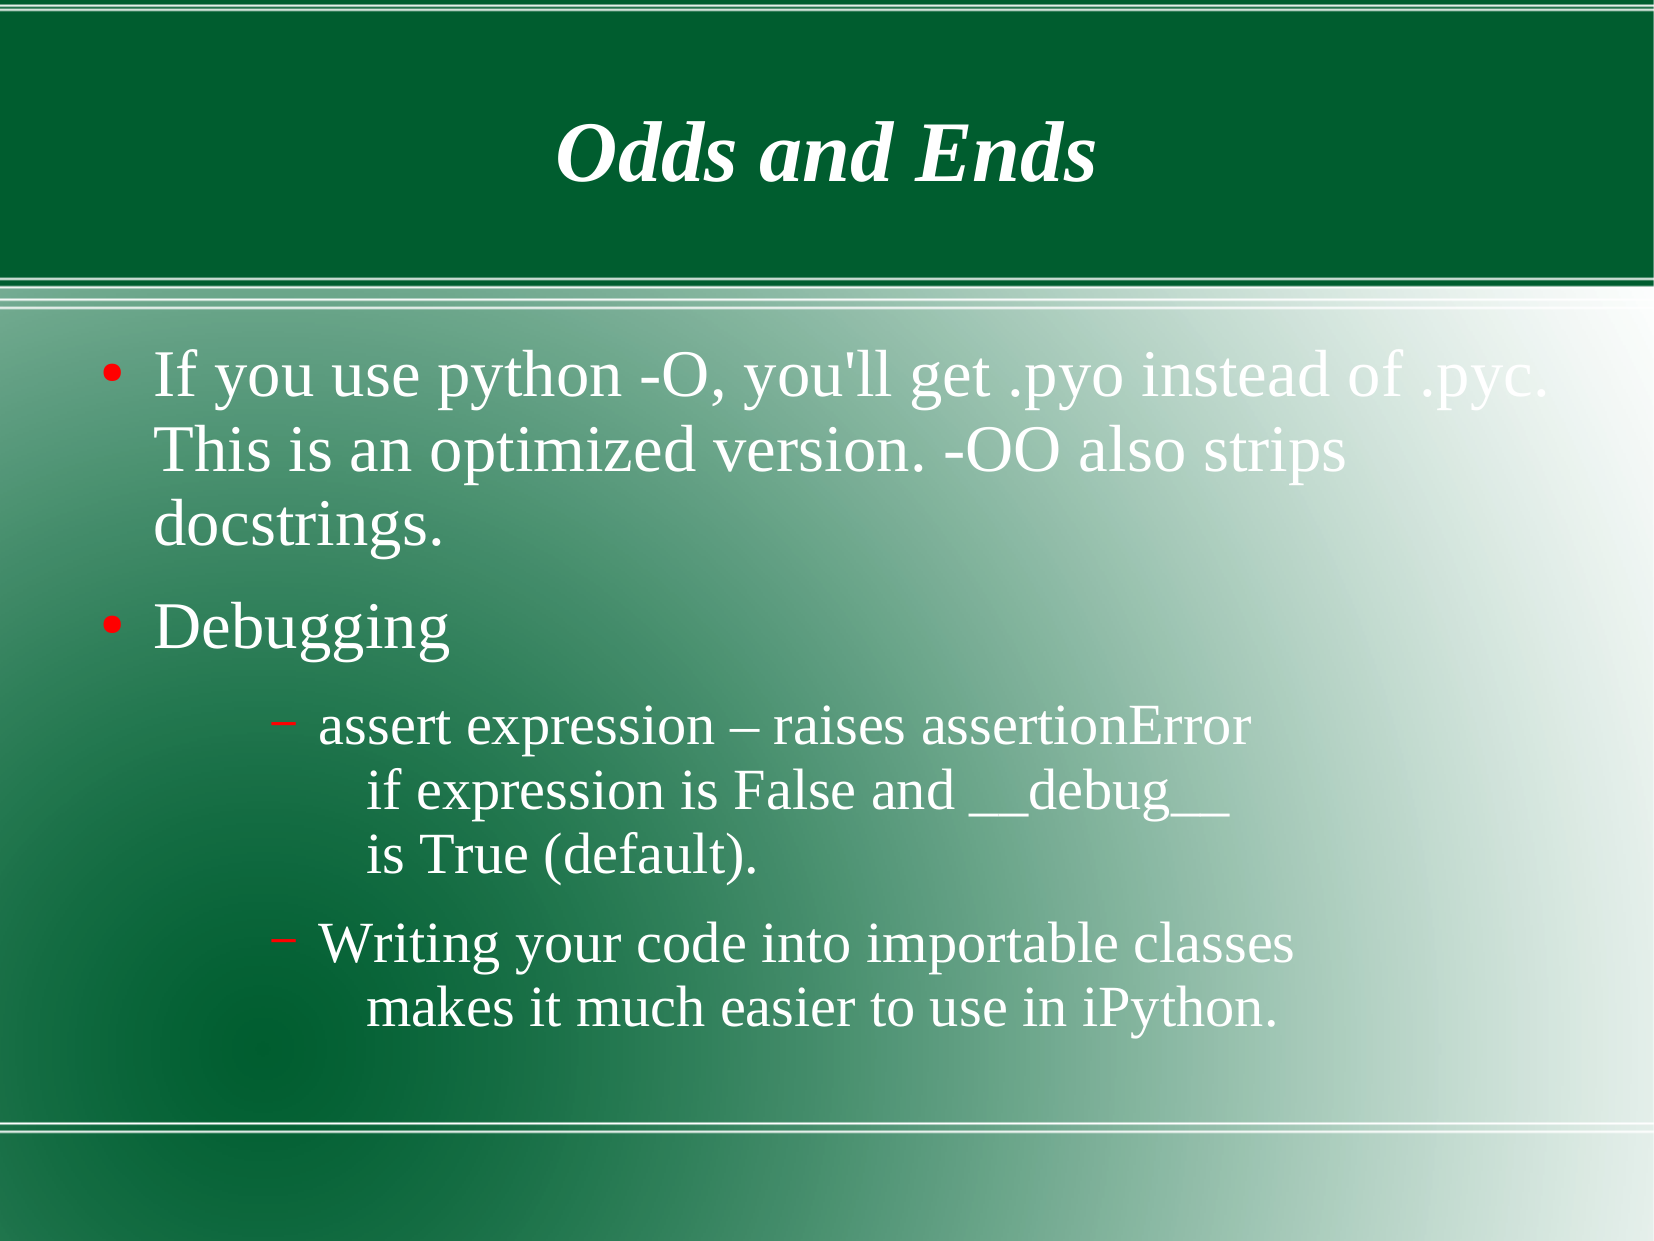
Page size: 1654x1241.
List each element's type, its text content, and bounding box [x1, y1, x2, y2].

list If you use python -O, you'll get .pyo instead of .pyc. This is an optimized version. -OO also strips docstrings. Debugging assert expression – raises assertionError if expression is False and __debug__ is True (default). Writing your code into importable classes makes it much easier to use in iPython. [82, 337, 1571, 1156]
picture [0, 0, 1654, 1241]
title Odds and Ends [82, 49, 1571, 257]
